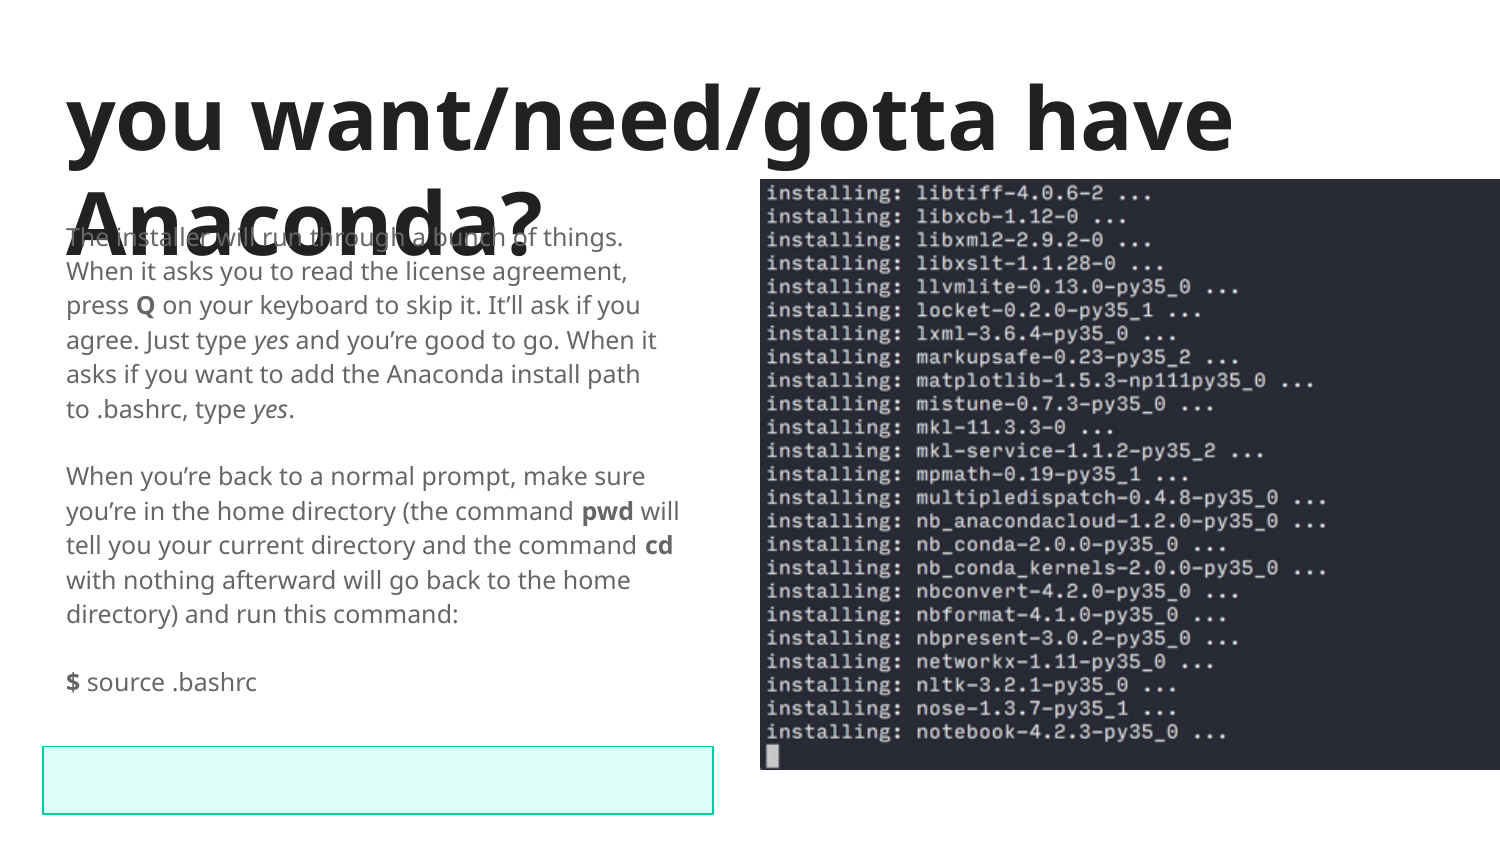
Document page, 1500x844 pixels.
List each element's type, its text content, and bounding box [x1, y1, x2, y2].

title you want/need/gotta have Anaconda? [51, 48, 1449, 180]
picture [760, 179, 1500, 770]
text_box [45, 748, 711, 812]
list The installer will run through a bunch of things. When it asks you to read the license agreement, press Q on your keyboard to skip it. It’ll ask if you agree. Just type yes and you’re good to go. When it asks if you want to add the Anaconda install path to .bashrc, type yes. When you’re back to a normal prompt, make sure you’re in the home directory (the command pwd will tell you your current directory and the command cd with nothing afterward will go back to the home directory) and run this command: $ source .bashrc [51, 201, 708, 746]
